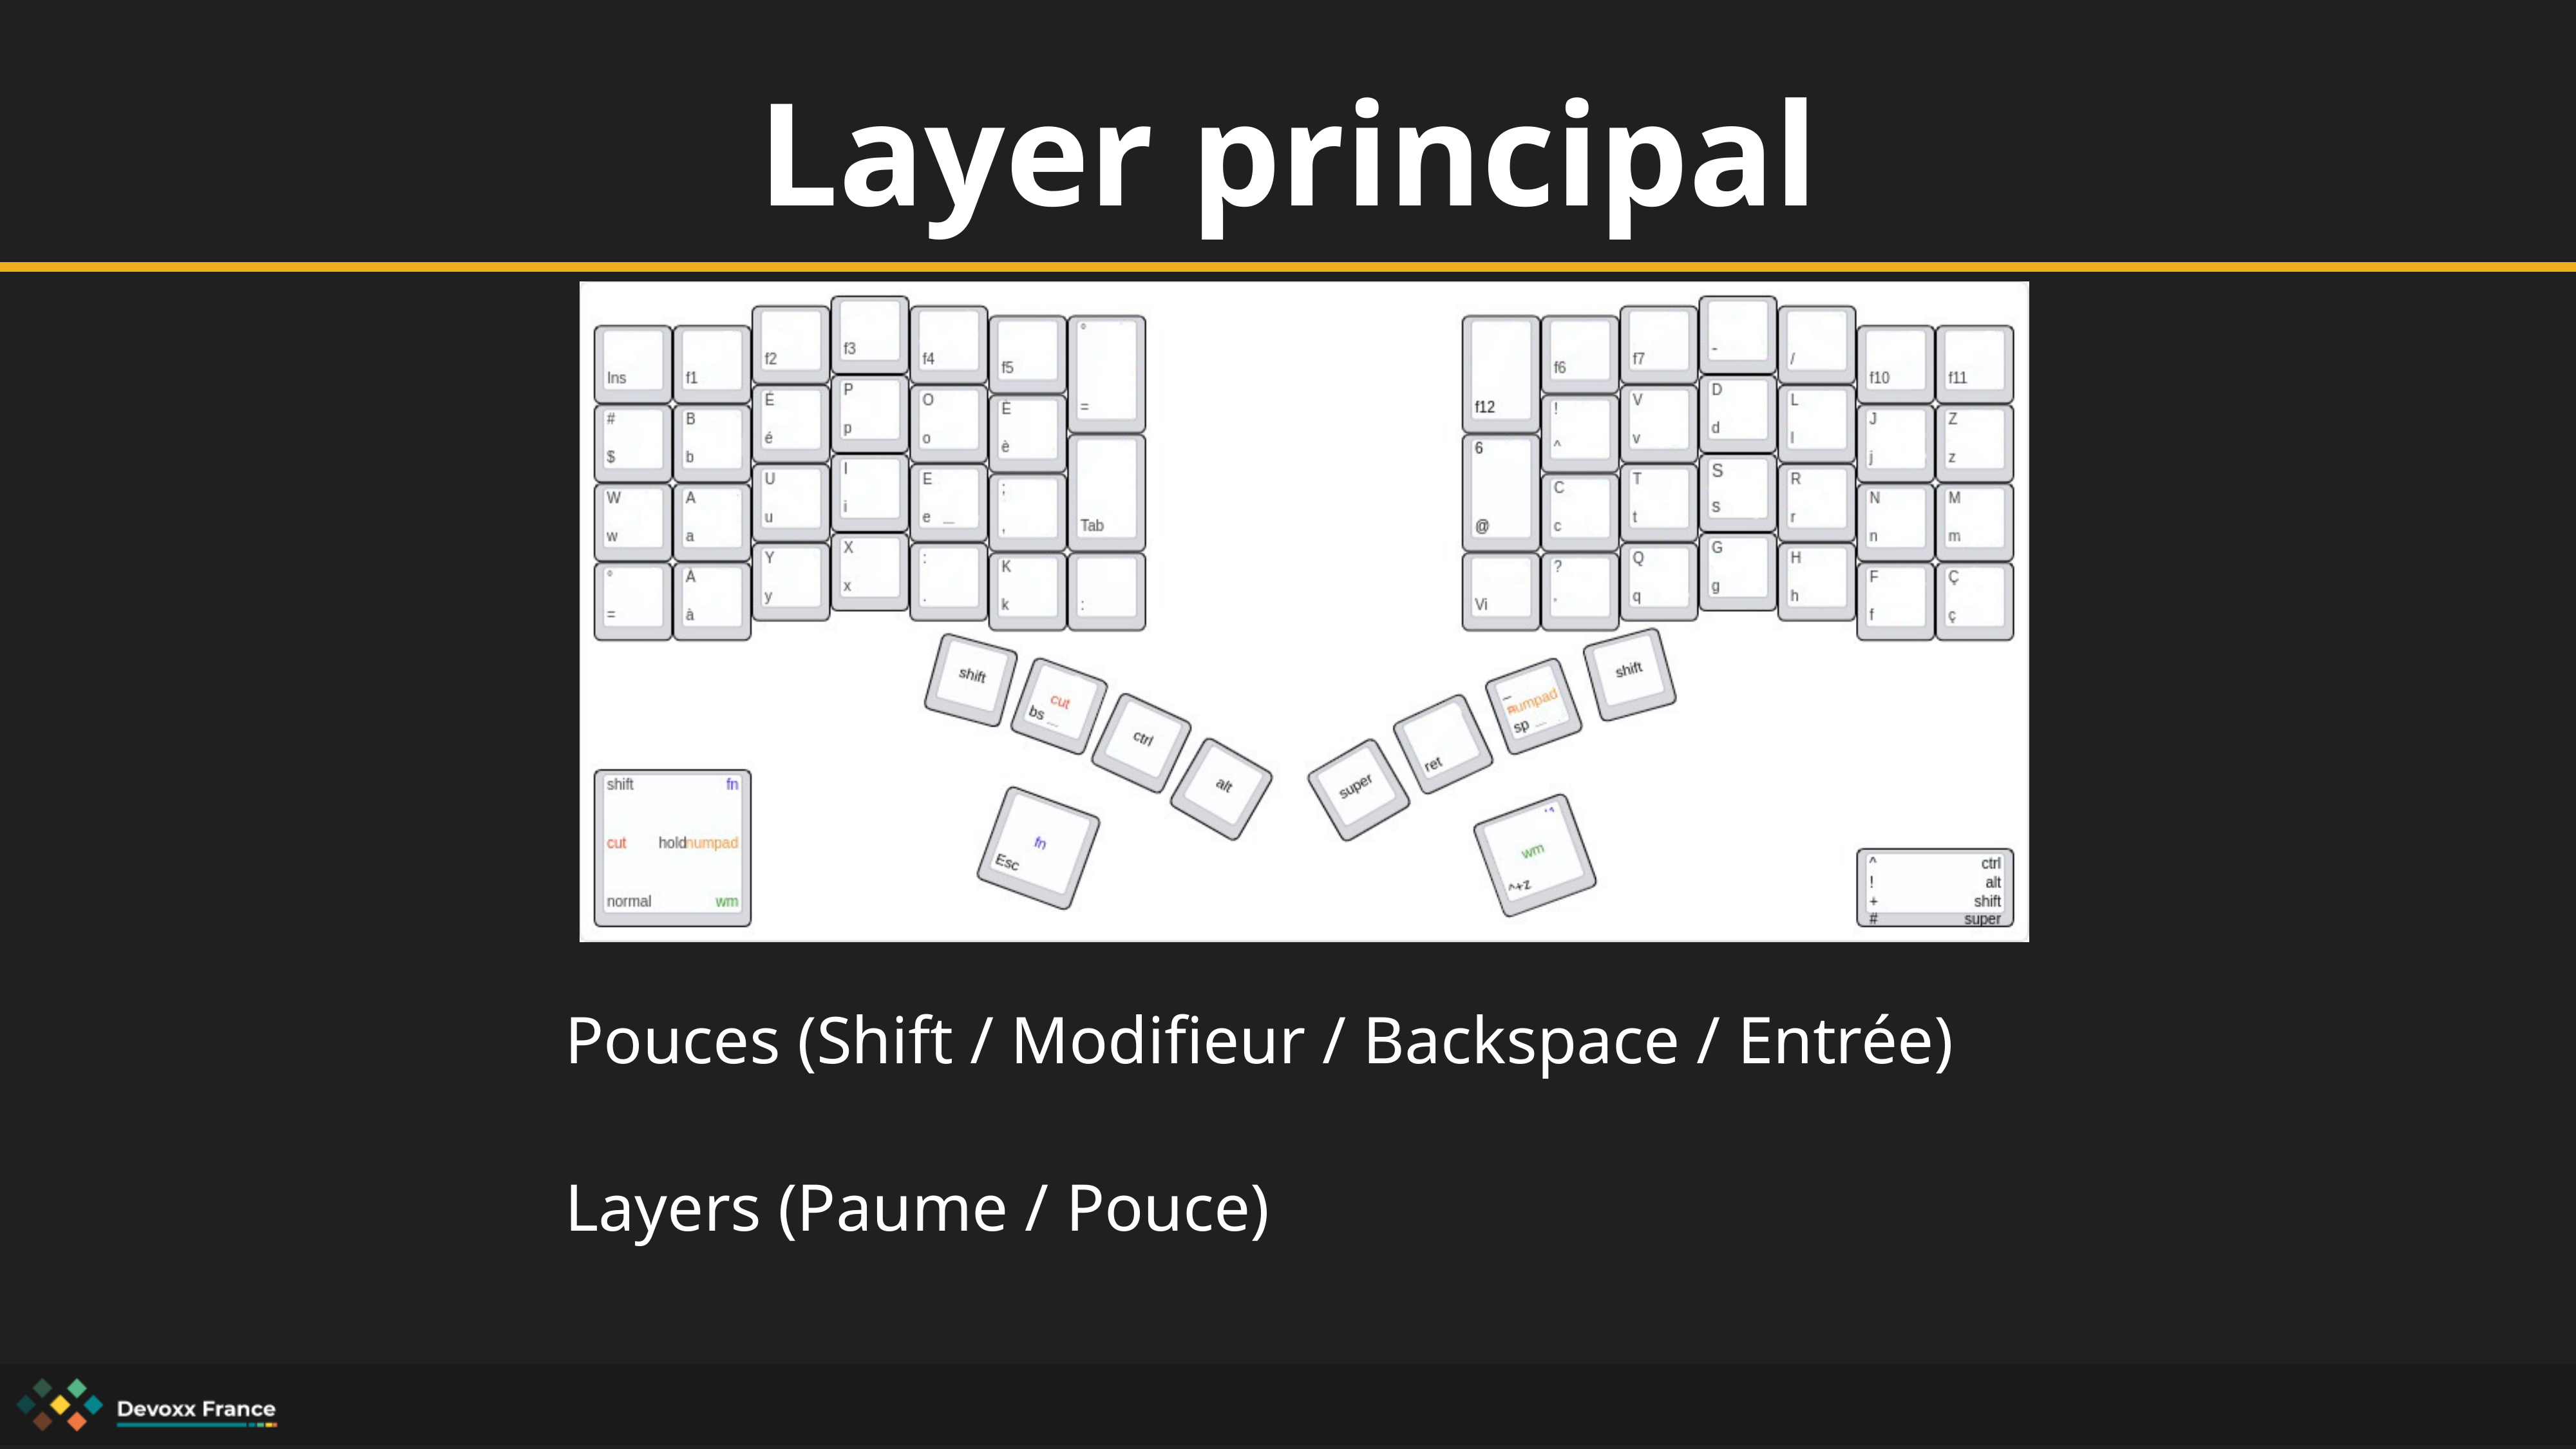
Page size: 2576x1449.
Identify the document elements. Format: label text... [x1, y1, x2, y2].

picture [0, 1364, 2576, 1445]
text_box Pouces (Shift / Modifieur / Backspace / Entrée) Layers (Paume / Pouce) [555, 990, 2078, 1404]
picture [580, 281, 2029, 942]
text_box Layer principal [0, 14, 2576, 287]
